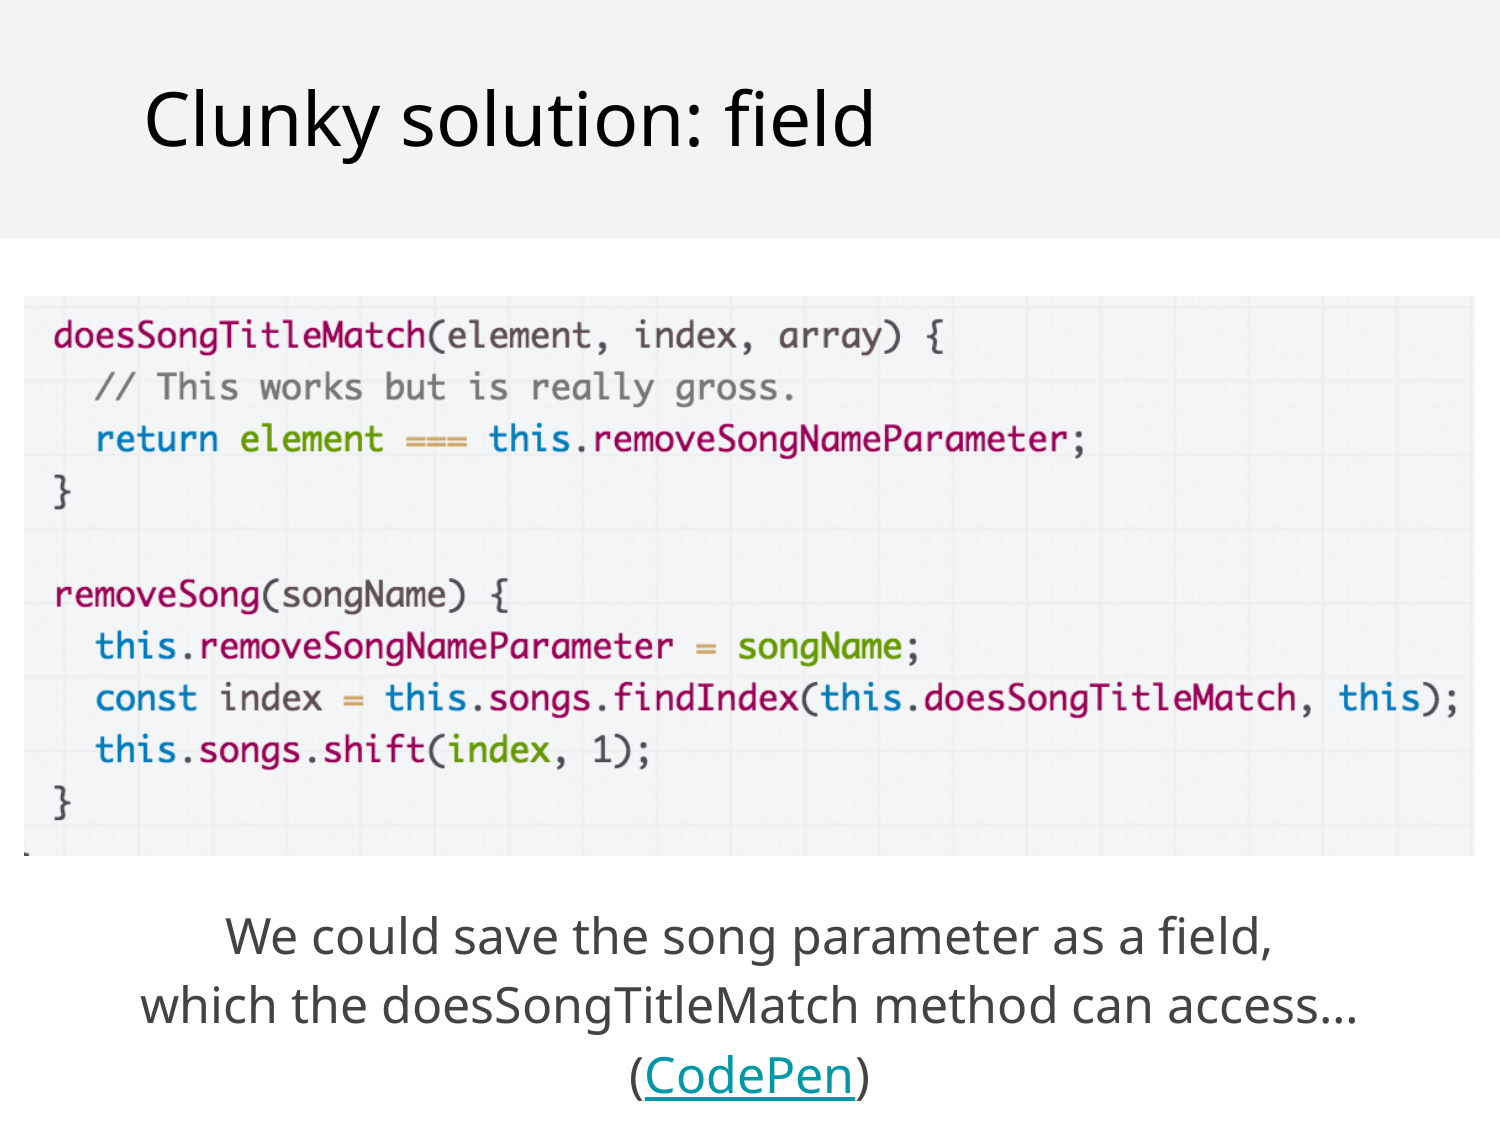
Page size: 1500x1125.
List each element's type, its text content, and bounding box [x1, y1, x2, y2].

picture [24, 296, 1475, 856]
list We could save the song parameter as a field, which the doesSongTitleMatch method can access… (CodePen) [122, 880, 1378, 1066]
title Clunky solution: field [128, 56, 1372, 183]
